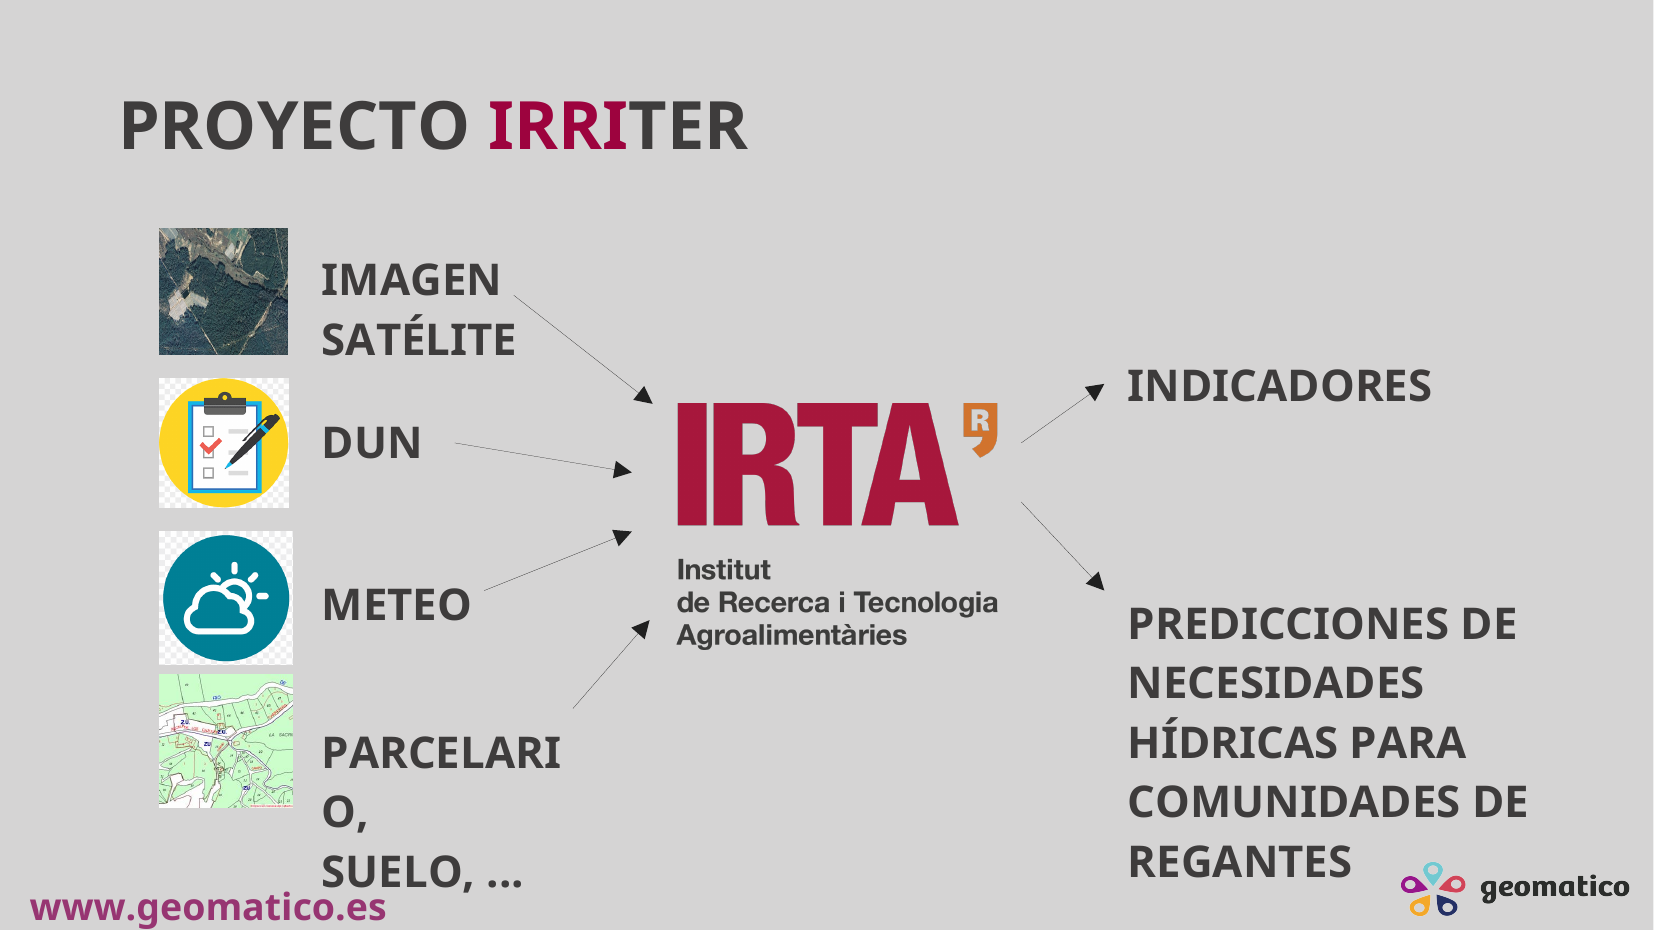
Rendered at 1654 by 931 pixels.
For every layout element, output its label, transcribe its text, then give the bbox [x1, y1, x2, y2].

text_box PARCELARIO, SUELO, ... [307, 713, 603, 827]
text_box PROYECTO IRRITER [118, 78, 1418, 167]
picture [159, 531, 293, 665]
picture [652, 403, 1022, 650]
text_box imagen satélite [307, 241, 648, 355]
text_box DUN [307, 404, 603, 518]
picture [1389, 856, 1642, 922]
picture [159, 228, 288, 355]
picture [159, 674, 293, 808]
picture [159, 378, 289, 508]
text_box METEO [307, 566, 603, 680]
text_box indicadores predicciones de necesidades hÍdricas para comunidades de regantes [1127, 354, 1625, 857]
